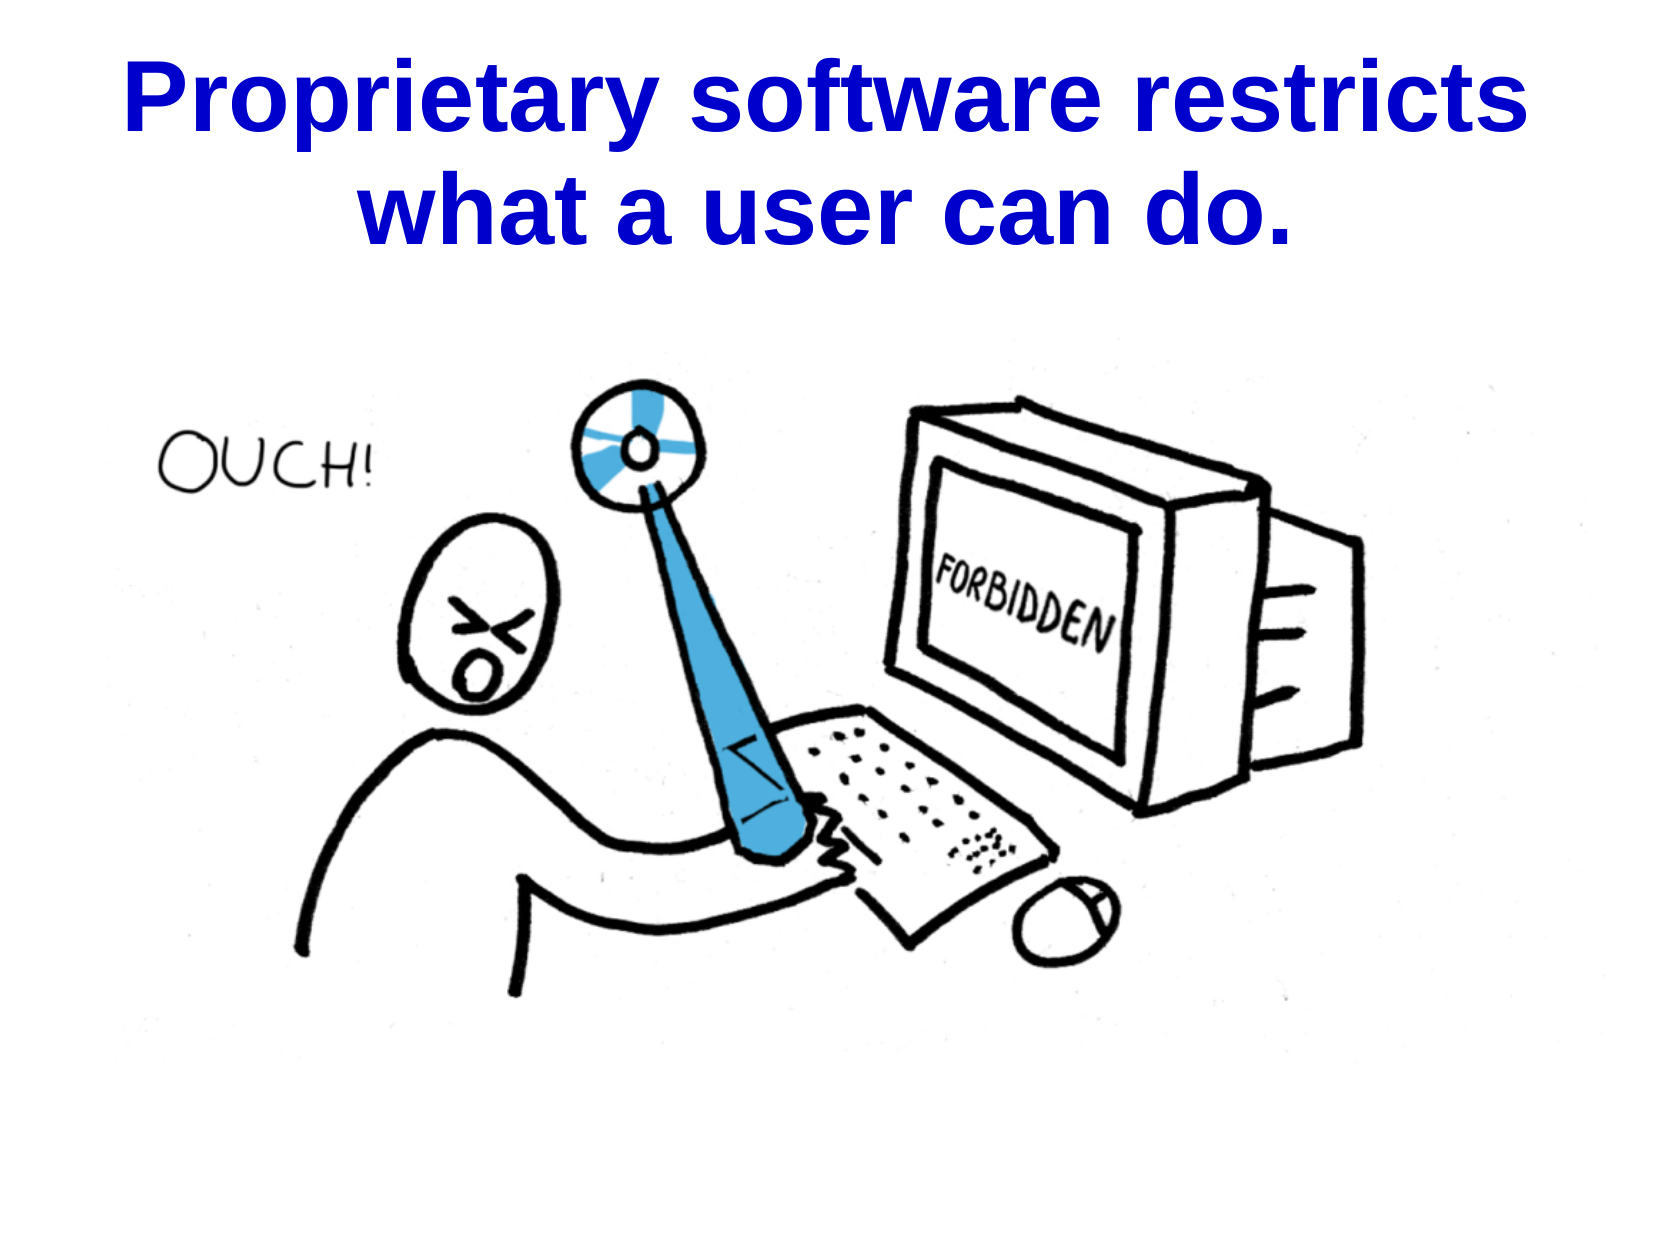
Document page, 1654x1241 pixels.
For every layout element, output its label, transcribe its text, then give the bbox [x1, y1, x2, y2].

picture [105, 336, 1605, 1066]
title Proprietary software restricts what a user can do. [82, 0, 1571, 340]
